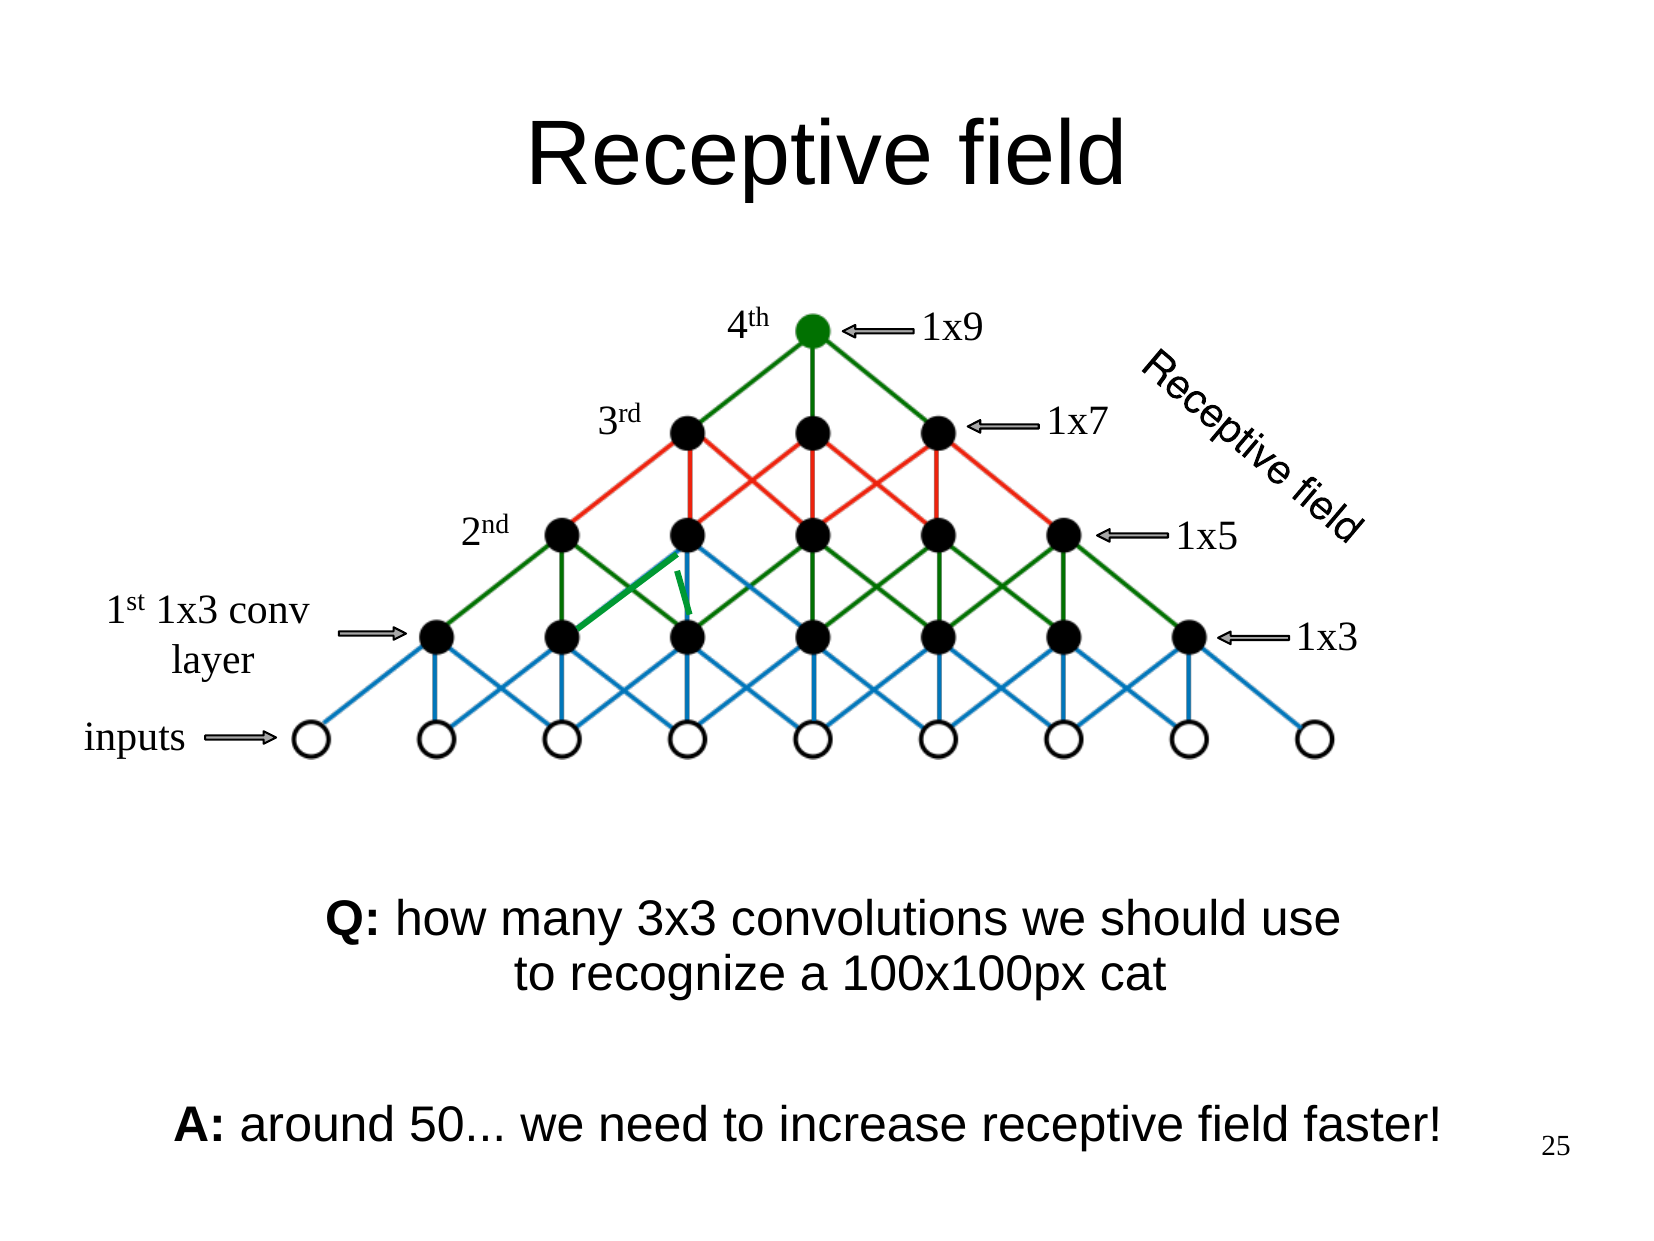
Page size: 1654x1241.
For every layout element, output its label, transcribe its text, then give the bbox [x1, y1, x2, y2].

text_box 1x9 [921, 303, 985, 350]
text_box [1309, 497, 1333, 520]
text_box [1300, 488, 1317, 508]
text_box nd [481, 508, 510, 540]
text_box [1200, 404, 1223, 428]
text_box 1x3 [1295, 613, 1359, 660]
text_box 1x5 [1175, 511, 1239, 559]
text_box [1253, 443, 1277, 468]
text_box Q: how many 3x3 convolutions we should use to recognize a 100x100px cat [310, 882, 1357, 1010]
text_box [1292, 476, 1318, 501]
text_box [967, 420, 1039, 433]
text_box 2 [460, 508, 482, 555]
text_box [1258, 432, 1265, 439]
text_box [842, 324, 914, 338]
title Receptive field [82, 49, 1571, 257]
text_box conv [228, 586, 311, 633]
text_box A: around 50... we need to increase receptive field faster! [158, 1088, 1459, 1160]
text_box 1 [105, 586, 127, 633]
text_box st [126, 585, 146, 618]
text_box [1325, 503, 1348, 529]
text_box [205, 731, 277, 744]
text_box 1x3 [155, 586, 228, 633]
text_box [1316, 482, 1323, 488]
text_box [1184, 391, 1207, 413]
text_box [1235, 427, 1255, 454]
text_box [1097, 529, 1168, 542]
text_box [1334, 518, 1366, 544]
text_box [1141, 348, 1176, 388]
text_box [1267, 461, 1290, 484]
text_box layer [171, 636, 255, 683]
text_box 3 [597, 397, 619, 445]
text_box 1x7 [1046, 397, 1110, 445]
text_box 4 [727, 301, 749, 349]
text_box [1166, 376, 1189, 399]
text_box th [747, 301, 770, 333]
text_box [1241, 439, 1259, 459]
picture [291, 312, 1336, 760]
text_box [1218, 631, 1290, 645]
text_box [1209, 416, 1241, 443]
text_box [338, 627, 407, 640]
text_box inputs [83, 712, 197, 760]
text_box rd [618, 397, 642, 429]
